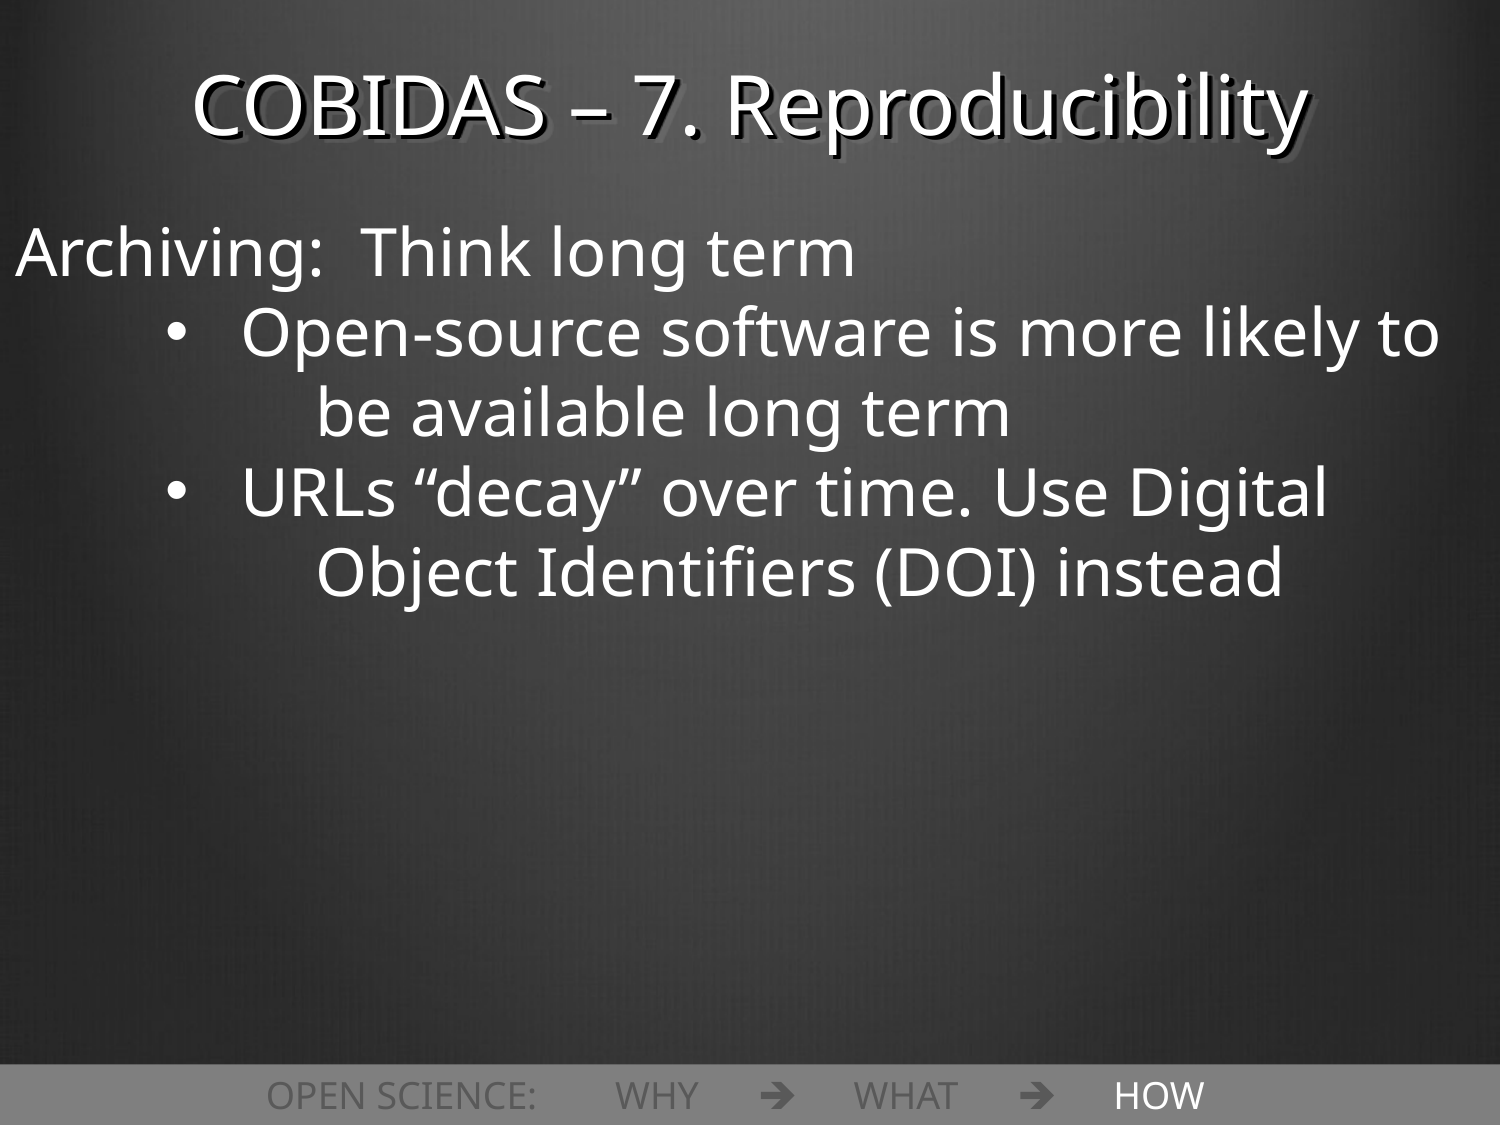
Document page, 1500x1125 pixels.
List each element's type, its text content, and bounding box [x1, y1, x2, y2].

text_box OPEN SCIENCE: WHY  WHAT  HOW [0, 1064, 1500, 1125]
title COBIDAS – 7. Reproducibility [0, 0, 1500, 202]
text_box Archiving: Think long term Open-source software is more likely to be available long term URLs “decay” over time. Use Digital Object Identifiers (DOI) instead [0, 202, 1500, 617]
